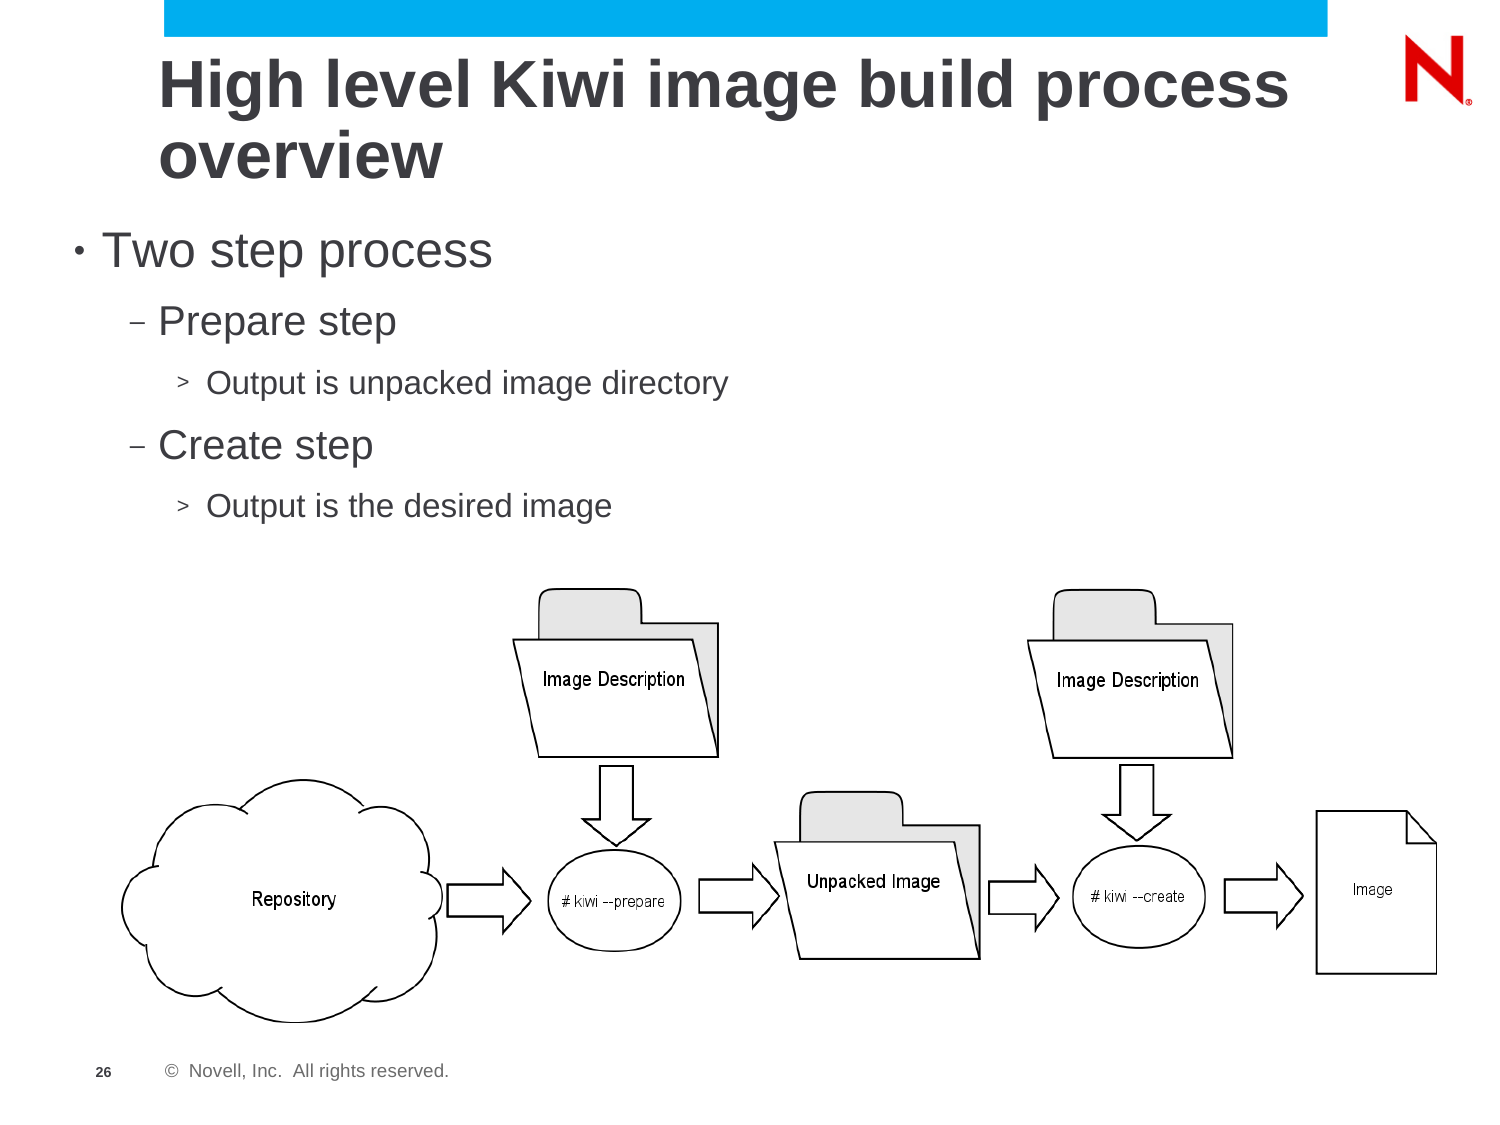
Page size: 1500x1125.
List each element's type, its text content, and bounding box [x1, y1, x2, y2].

title High level Kiwi image build process overview [158, 40, 1380, 203]
picture [1403, 32, 1473, 107]
picture [121, 588, 1437, 1023]
list Two step process Prepare step Output is unpacked image directory Create step Output is the desired image [73, 219, 1404, 513]
